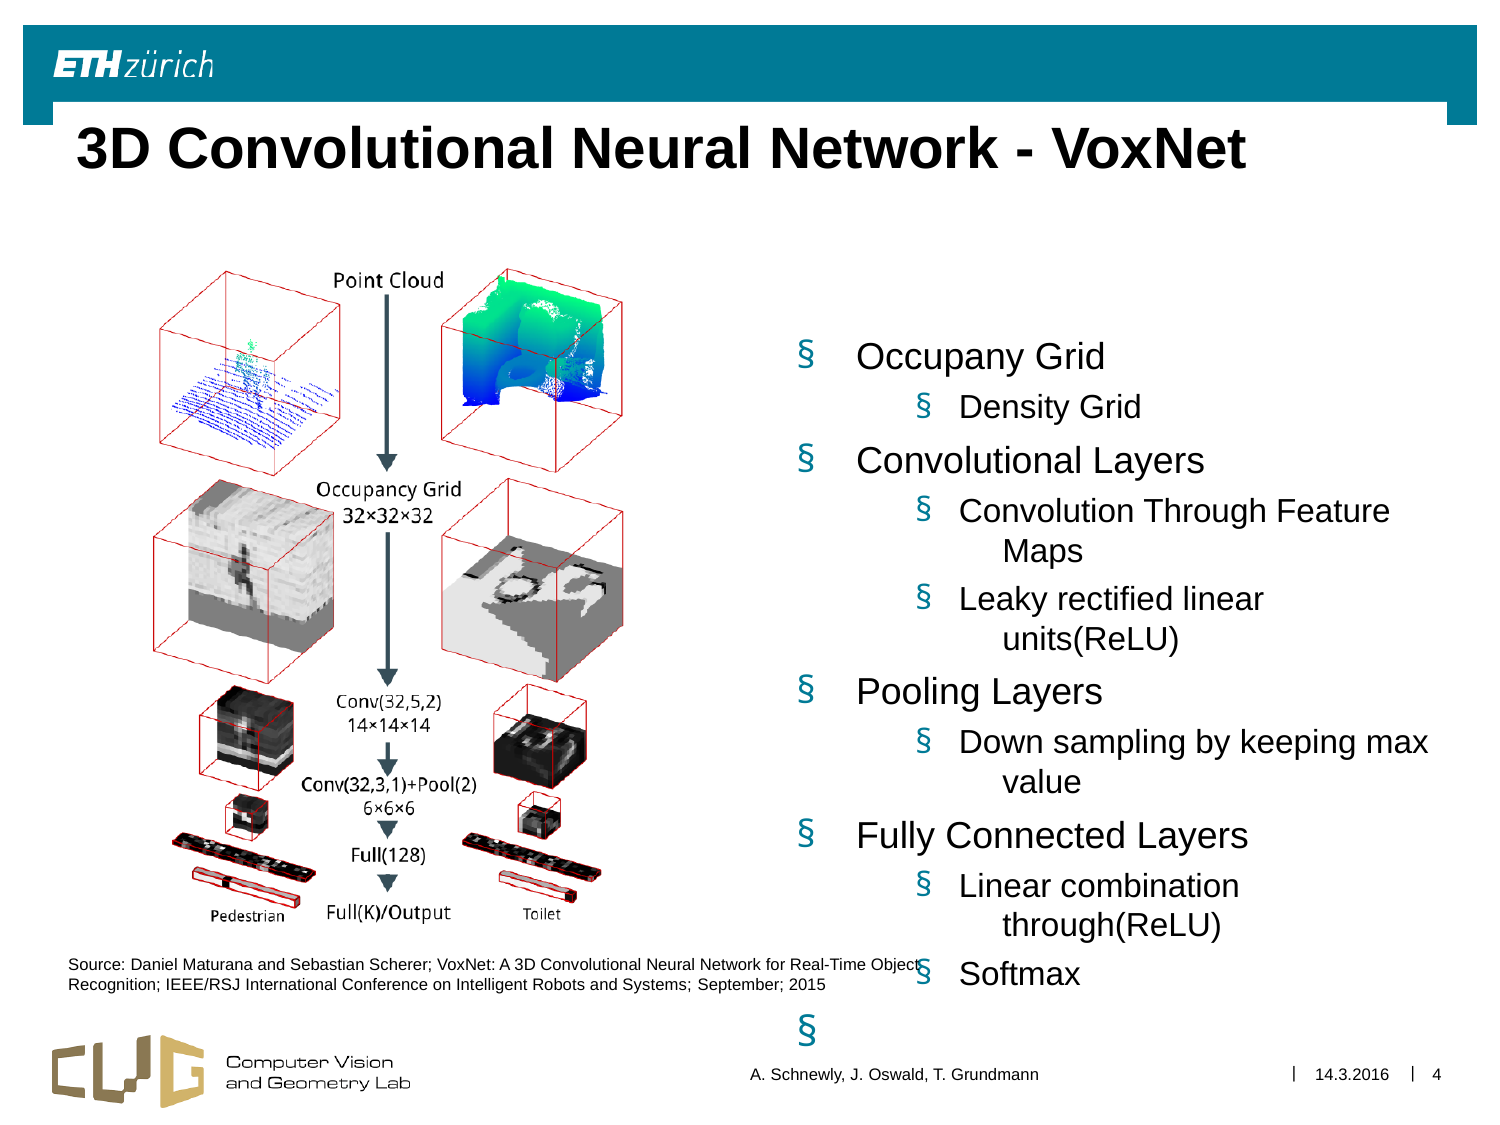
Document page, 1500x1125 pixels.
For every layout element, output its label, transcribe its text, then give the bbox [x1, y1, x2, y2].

text_box 6 [1415, 1034, 1459, 1112]
picture [129, 262, 650, 935]
list Occupany Grid Density Grid Convolutional Layers Convolution Through Feature Maps Leaky rectified linear units(ReLU) Pooling Layers Down sampling by keeping max value Fully Connected Layers Linear combination through(ReLU) Softmax [773, 332, 1447, 1024]
title 3D Convolutional Neural Network - VoxNet [53, 101, 1447, 262]
text_box A. Schnewly, J. Oswald, T. Grundmann [750, 1034, 1277, 1112]
text_box 14.3.2016 [1302, 1034, 1403, 1112]
text_box Source: Daniel Maturana and Sebastian Scherer; VoxNet: A 3D Convolutional Neural Network for Real-Time Object Recognition; IEEE/RSJ International Conference on Intelligent Robots and Systems; September; 2015 [53, 946, 988, 1003]
